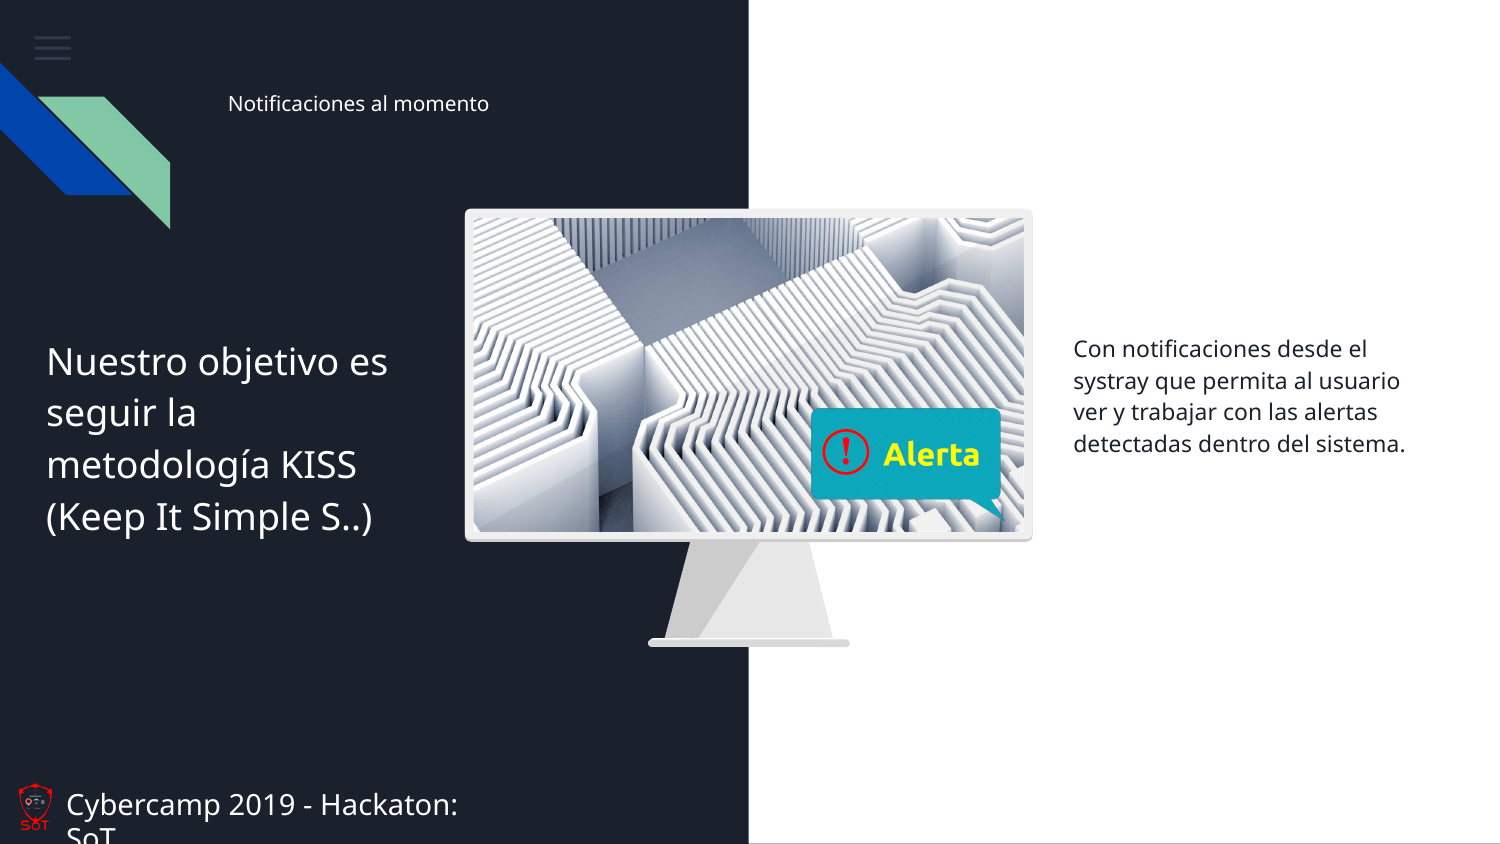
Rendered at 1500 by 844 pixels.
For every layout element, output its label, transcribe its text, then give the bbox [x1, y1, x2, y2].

list Con notificaciones desde el systray que permita al usuario ver y trabajar con las alertas detectadas dentro del sistema. [1058, 315, 1437, 611]
title Notificaciones al momento [212, 75, 706, 160]
picture [473, 218, 1022, 531]
title Nuestro objetivo es seguir la metodología KISS (Keep It Simple S..) [31, 315, 410, 611]
text_box [464, 208, 1033, 648]
picture [19, 783, 52, 830]
picture [806, 398, 1011, 528]
